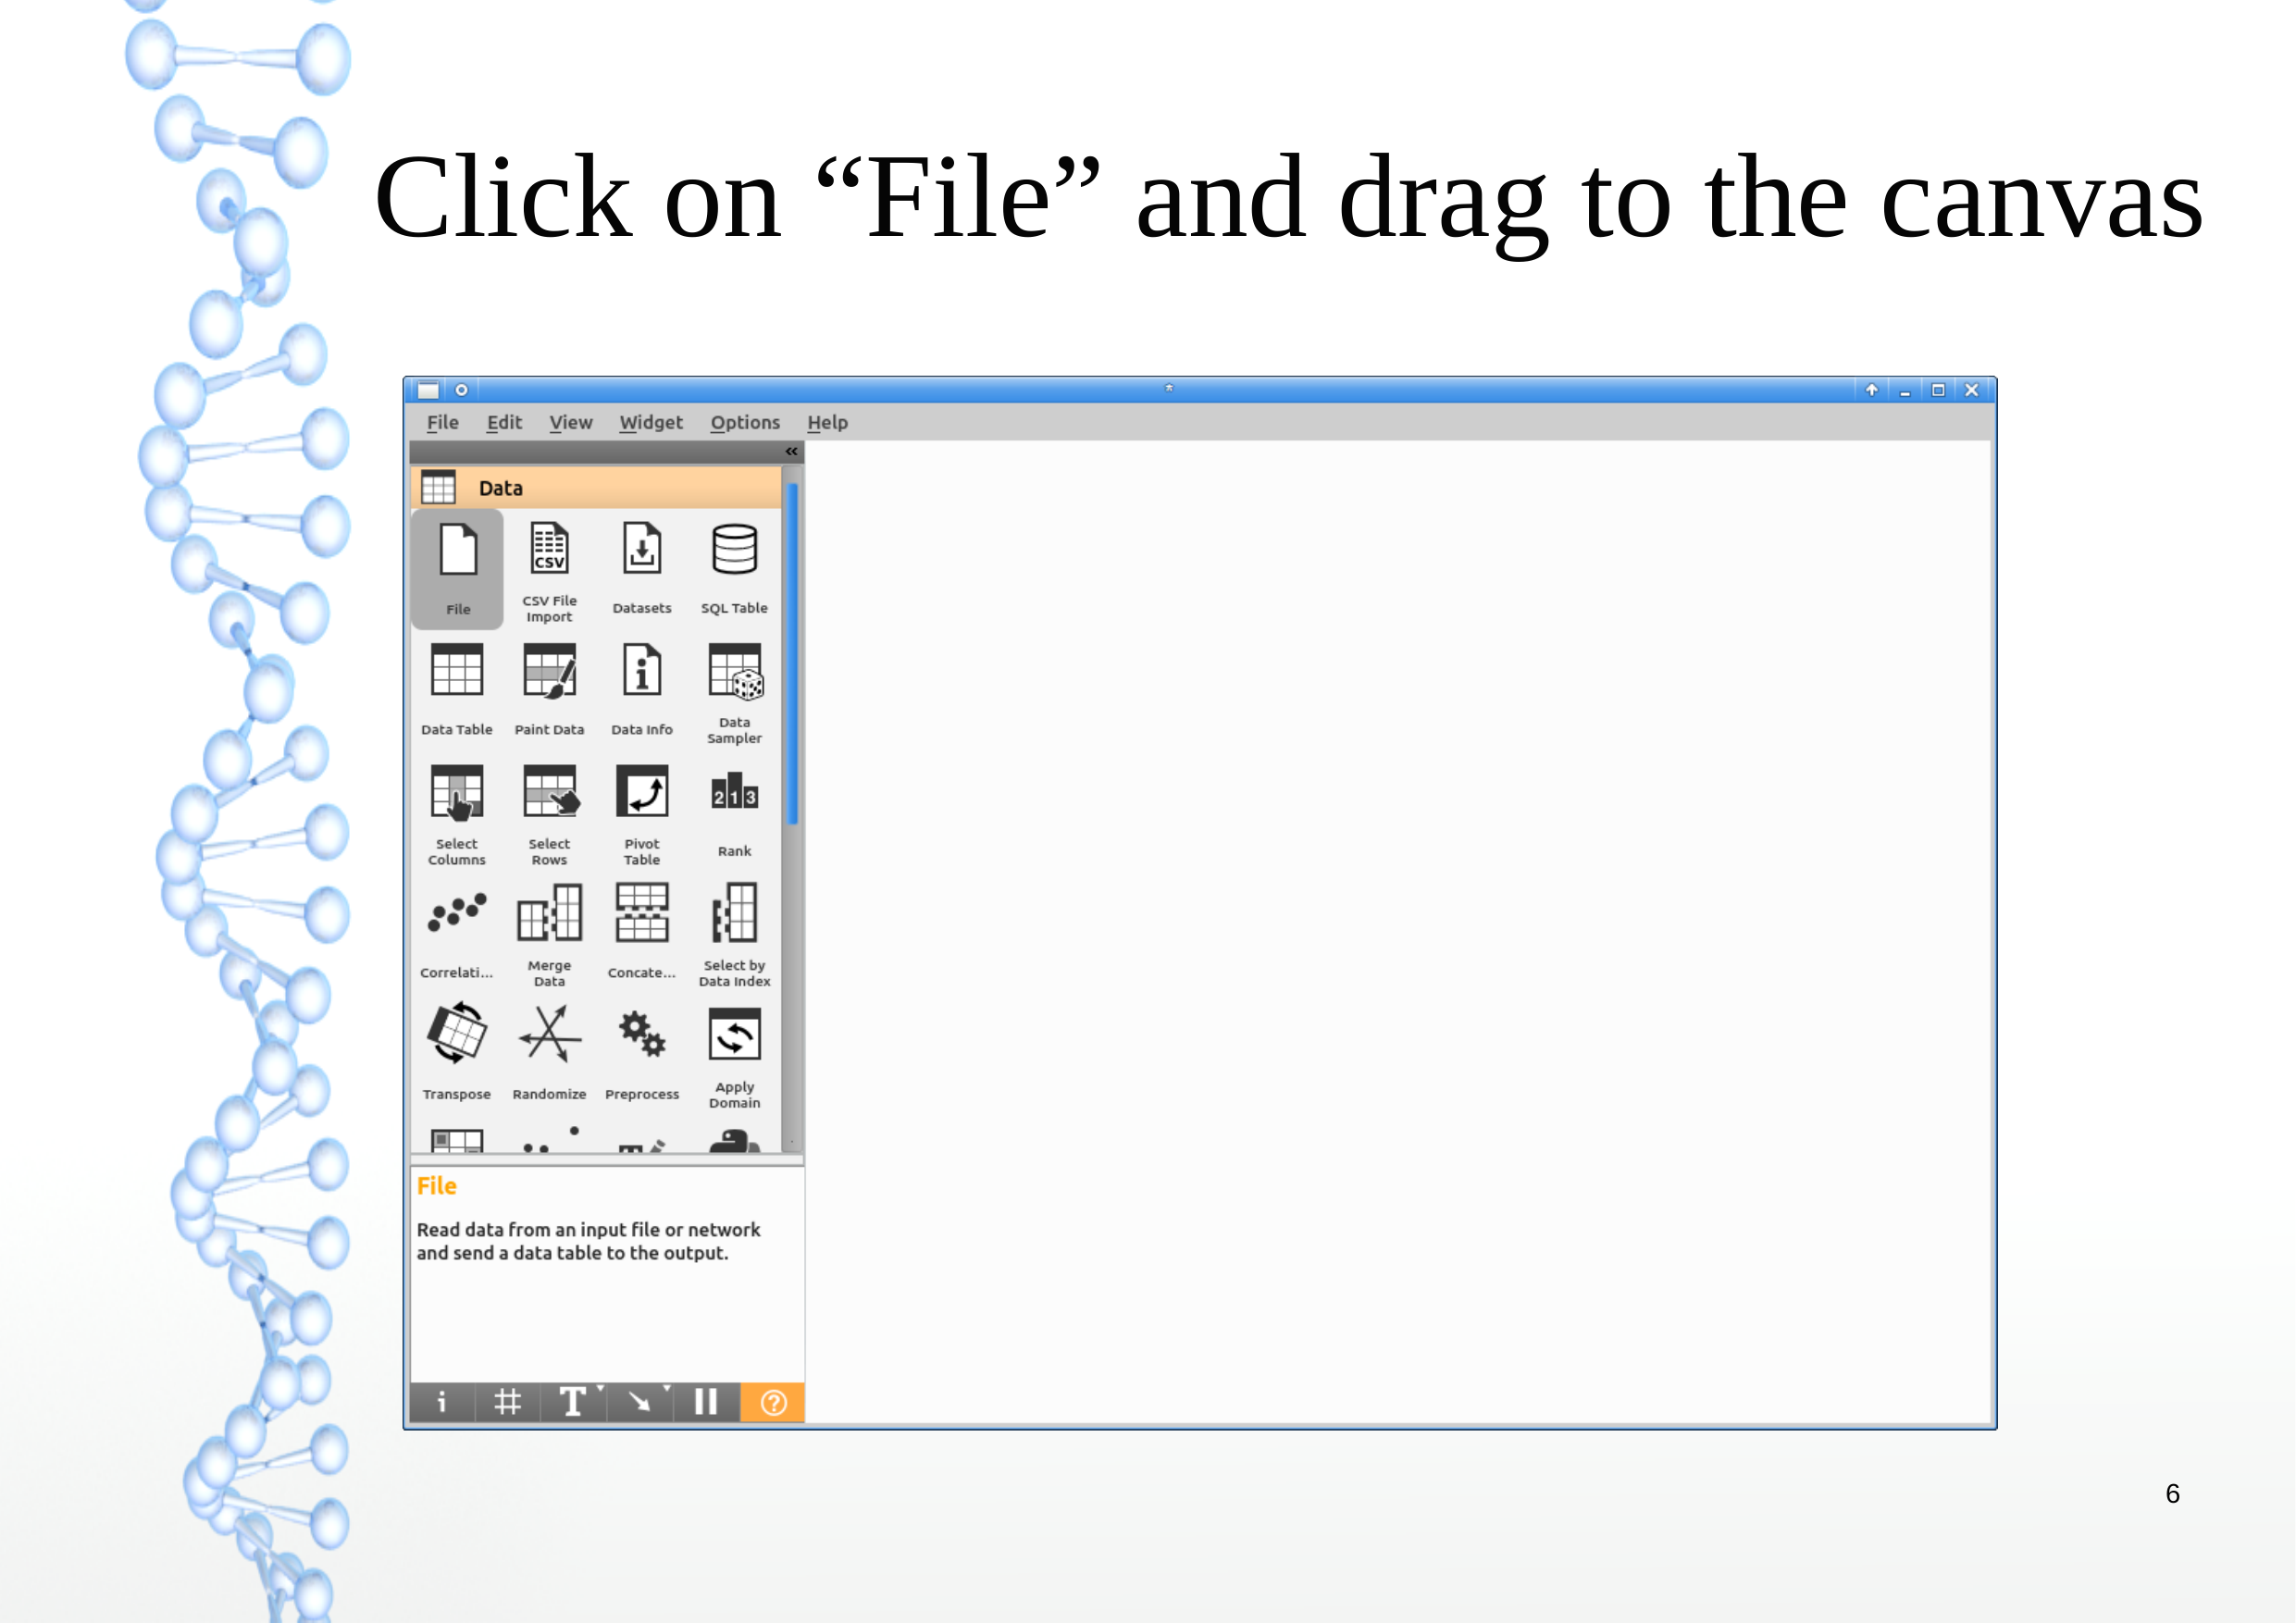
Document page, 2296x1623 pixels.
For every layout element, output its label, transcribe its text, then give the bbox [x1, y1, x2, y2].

picture [0, 0, 2296, 1623]
title Click on “File” and drag to the canvas [368, 61, 2214, 330]
